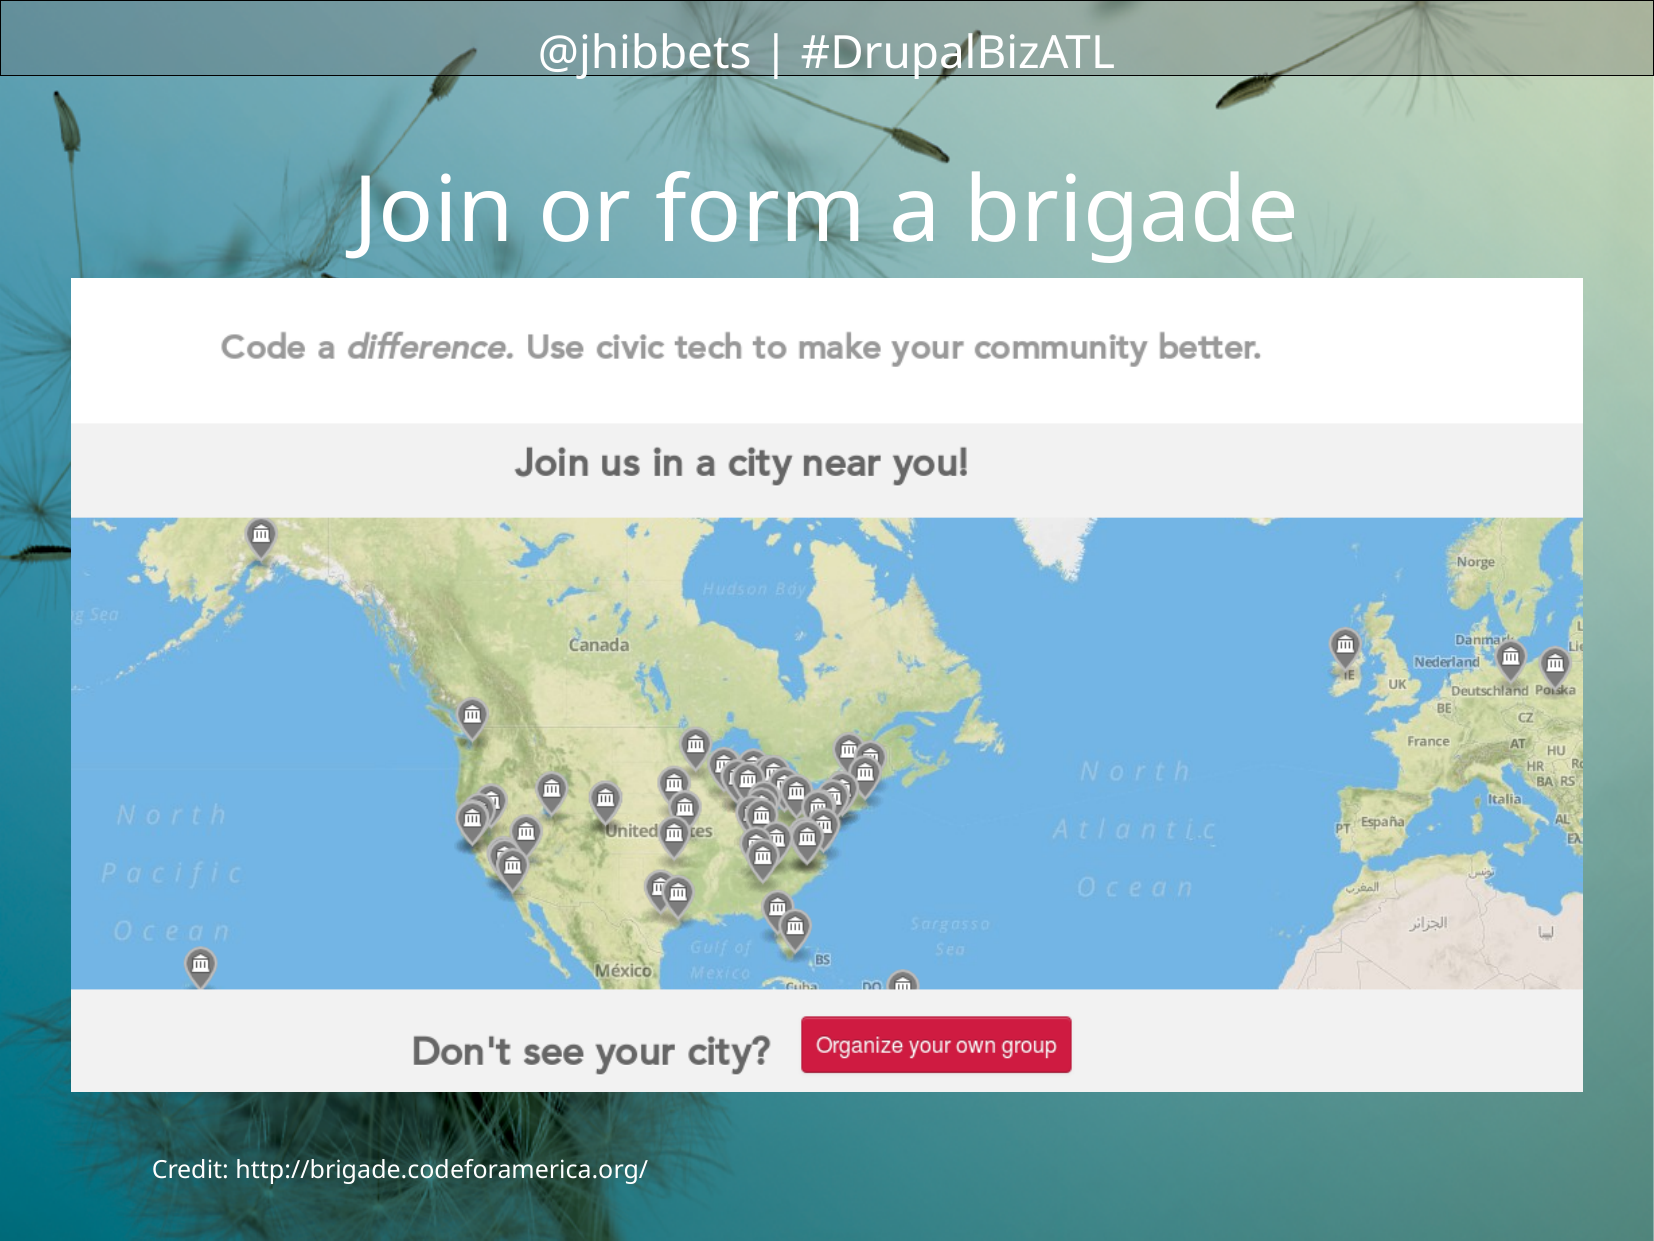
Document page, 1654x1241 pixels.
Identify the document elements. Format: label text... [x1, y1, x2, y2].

title Join or form a brigade [82, 102, 1571, 278]
text_box Credit: http://brigade.codeforamerica.org/ [137, 1144, 671, 1188]
picture [0, 76, 1654, 1241]
